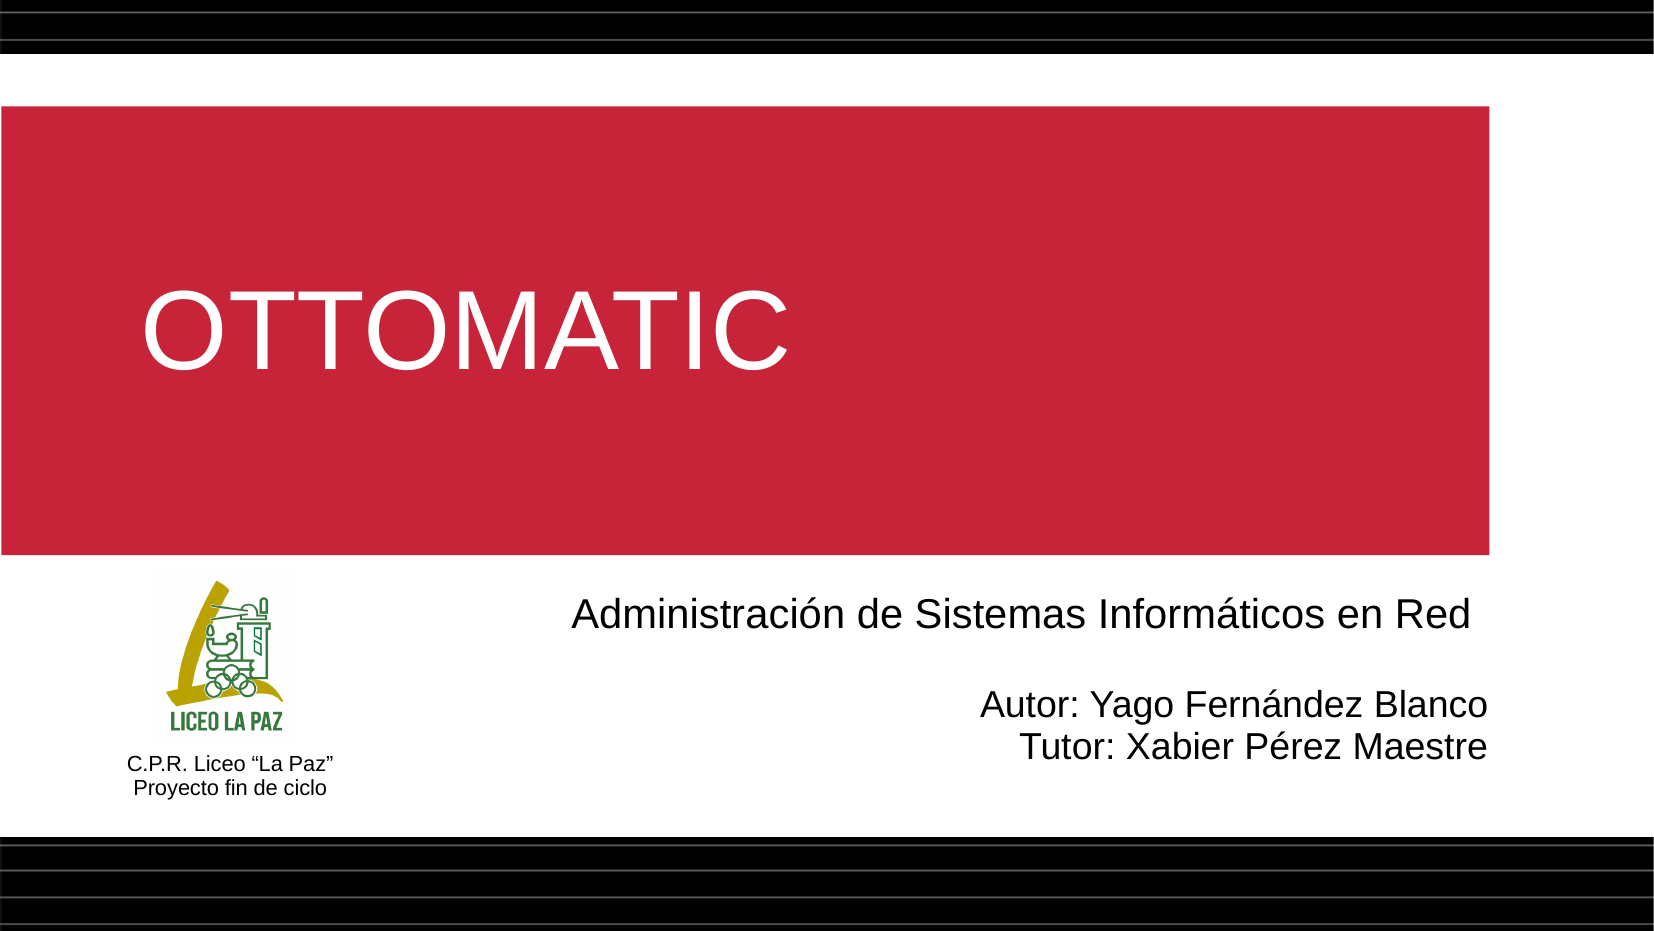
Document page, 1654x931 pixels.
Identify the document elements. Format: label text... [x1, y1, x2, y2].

picture [0, 837, 1654, 931]
subtitle Administración de Sistemas Informáticos en Red Autor: Yago Fernández Blanco Tutor: Xabier Pérez Maestre [555, 590, 1489, 804]
text_box C.P.R. Liceo “La Paz” Proyecto fin de ciclo [0, 744, 461, 827]
picture [153, 566, 296, 744]
title OTTOMATIC [1, 106, 1490, 556]
picture [0, 0, 1654, 54]
